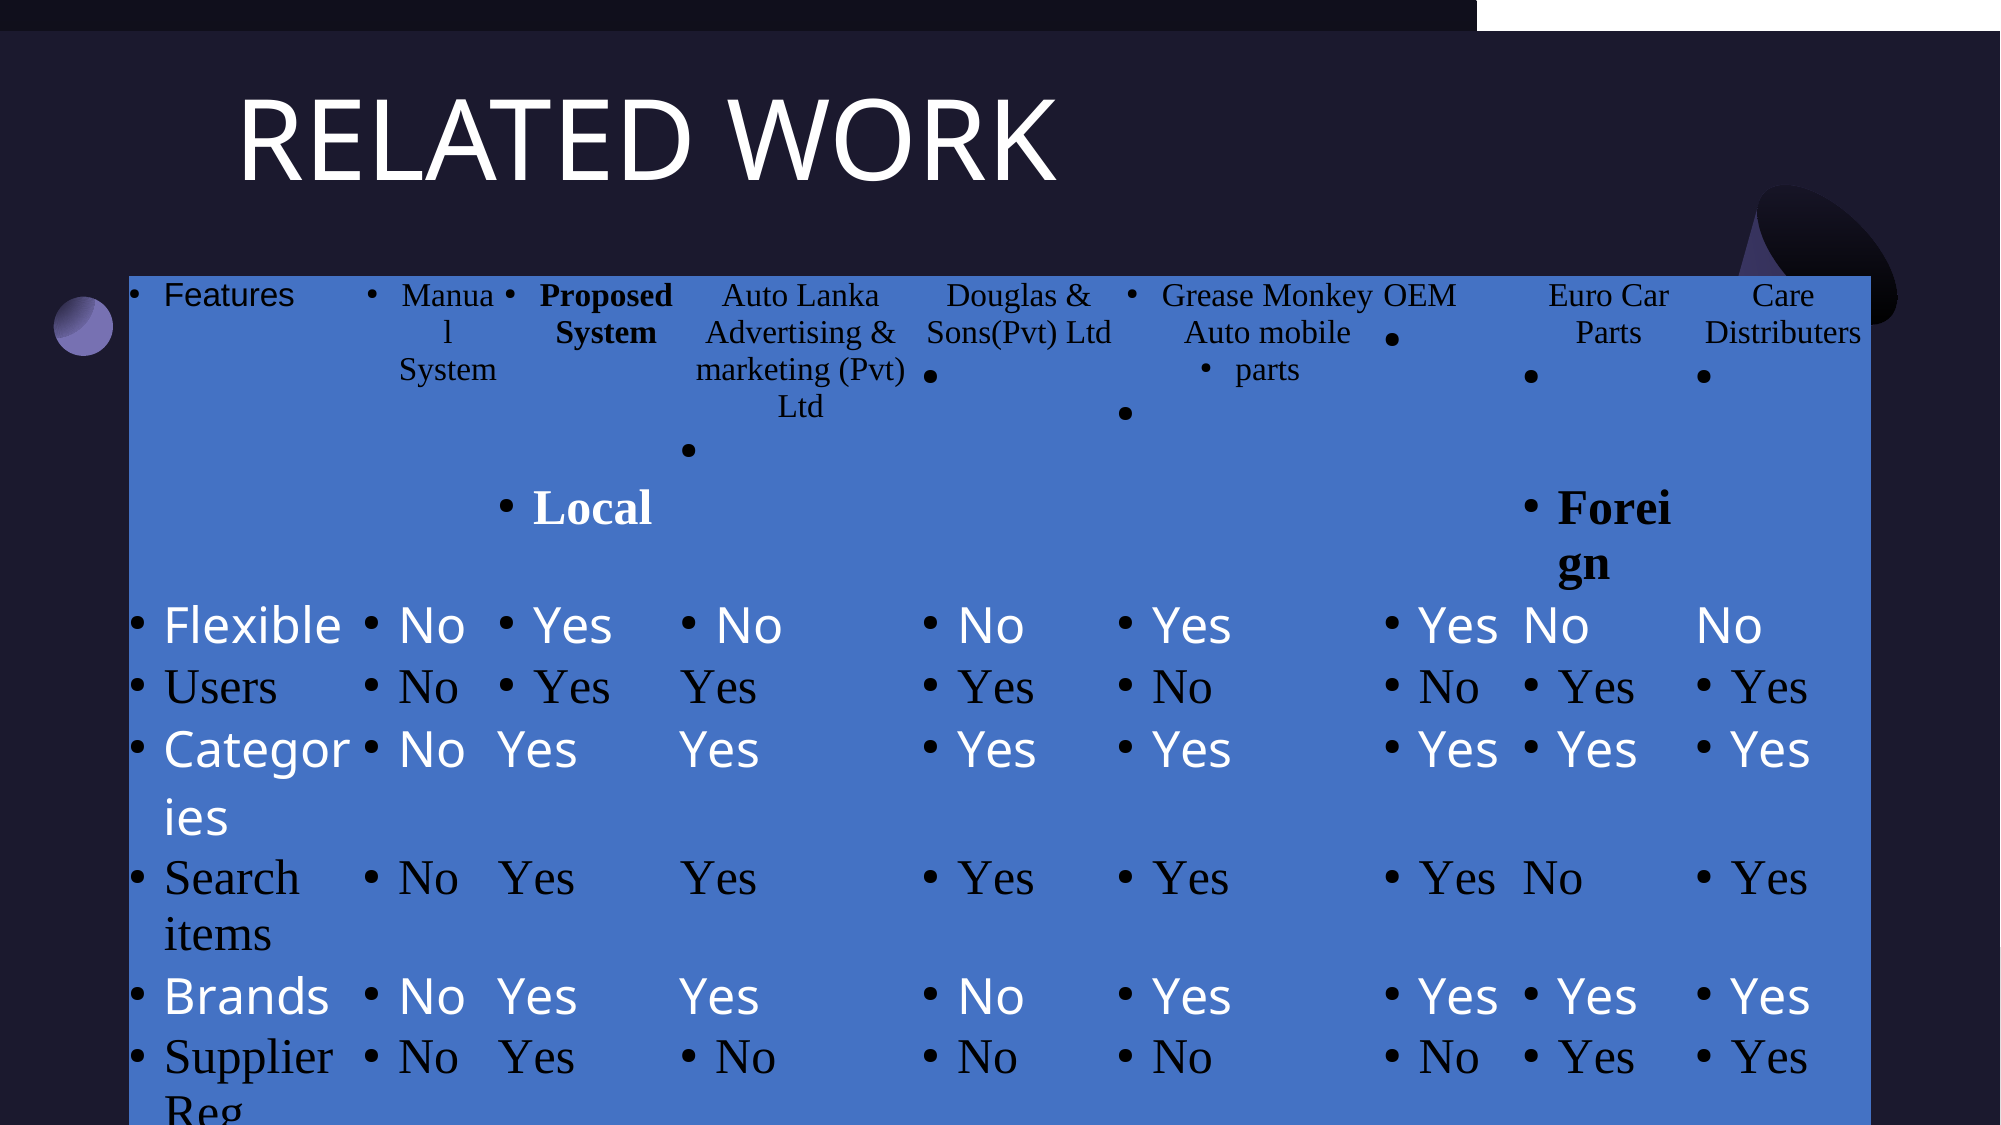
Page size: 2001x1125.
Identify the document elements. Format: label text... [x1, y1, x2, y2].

table_cell Categories [129, 714, 363, 851]
table_cell Flexible [129, 590, 363, 659]
table_cell Local [498, 480, 680, 590]
table_cell Yes [1522, 961, 1695, 1030]
title RELATED WORK [234, 37, 1529, 204]
table_cell Yes [680, 851, 922, 961]
table_cell No [363, 851, 498, 961]
table_cell No [363, 590, 498, 659]
table_cell Yes [1117, 590, 1383, 659]
table_cell Yes [1695, 851, 1871, 961]
table_header Euro Car Parts [1522, 276, 1695, 480]
table_cell [922, 480, 1117, 590]
table_cell Yes [498, 851, 680, 961]
table_cell Brands [129, 961, 363, 1030]
table_cell [1695, 480, 1871, 590]
table_cell No [680, 590, 922, 659]
text_box [0, 31, 2000, 1125]
table_cell Yes [1383, 590, 1522, 659]
table_cell Yes [1117, 851, 1383, 961]
table_header Auto Lanka Advertising & marketing (Pvt) Ltd [680, 276, 922, 480]
table_header Features [129, 276, 363, 480]
table_cell Foreign [1522, 480, 1695, 590]
table_cell Supplier Reg [129, 1030, 363, 1125]
table_header Douglas & Sons(Pvt) Ltd [922, 276, 1117, 480]
table_cell Yes [498, 961, 680, 1030]
table_cell Yes [1383, 961, 1522, 1030]
table_cell No [1117, 659, 1383, 714]
table_cell Yes [498, 714, 680, 851]
table_cell No [922, 1030, 1117, 1125]
table_cell No [1695, 590, 1871, 659]
table_cell Yes [1695, 961, 1871, 1030]
table_cell Yes [922, 851, 1117, 961]
table_cell Yes [1117, 714, 1383, 851]
table_cell No [680, 1030, 922, 1125]
table_cell [1117, 480, 1383, 590]
table_cell Yes [1695, 1030, 1871, 1125]
table_cell Yes [1117, 961, 1383, 1030]
table_header Care Distributers [1695, 276, 1871, 480]
table_cell No [1117, 1030, 1383, 1125]
table_cell Yes [922, 714, 1117, 851]
table_cell Yes [1522, 659, 1695, 714]
table_header Proposed System [498, 276, 680, 480]
table_cell No [1383, 659, 1522, 714]
table_cell No [922, 590, 1117, 659]
table_header Manual System [363, 276, 498, 480]
table_header Grease Monkey Auto mobile parts [1117, 276, 1383, 480]
table_header OEM [1383, 276, 1522, 480]
table_cell No [363, 961, 498, 1030]
table_cell No [1383, 1030, 1522, 1125]
table_cell No [1522, 851, 1695, 961]
table_cell Yes [498, 590, 680, 659]
table_cell Yes [1522, 714, 1695, 851]
table_cell [680, 480, 922, 590]
table_cell Yes [1383, 851, 1522, 961]
table_cell Yes [1383, 714, 1522, 851]
table_cell No [922, 961, 1117, 1030]
table_cell Yes [680, 714, 922, 851]
table_cell Yes [680, 961, 922, 1030]
table_cell Yes [1522, 1030, 1695, 1125]
table_cell Yes [498, 1030, 680, 1125]
table_cell Yes [680, 659, 922, 714]
table_cell Search items [129, 851, 363, 961]
table_cell No [363, 1030, 498, 1125]
table_cell Yes [1695, 659, 1871, 714]
table_cell No [363, 659, 498, 714]
table_cell No [363, 714, 498, 851]
table_cell Users [129, 659, 363, 714]
table_cell [129, 480, 363, 590]
table_cell Yes [498, 659, 680, 714]
table_cell Yes [922, 659, 1117, 714]
table_cell [363, 480, 498, 590]
table_cell No [1522, 590, 1695, 659]
table_cell [1383, 480, 1522, 590]
table_cell Yes [1695, 714, 1871, 851]
